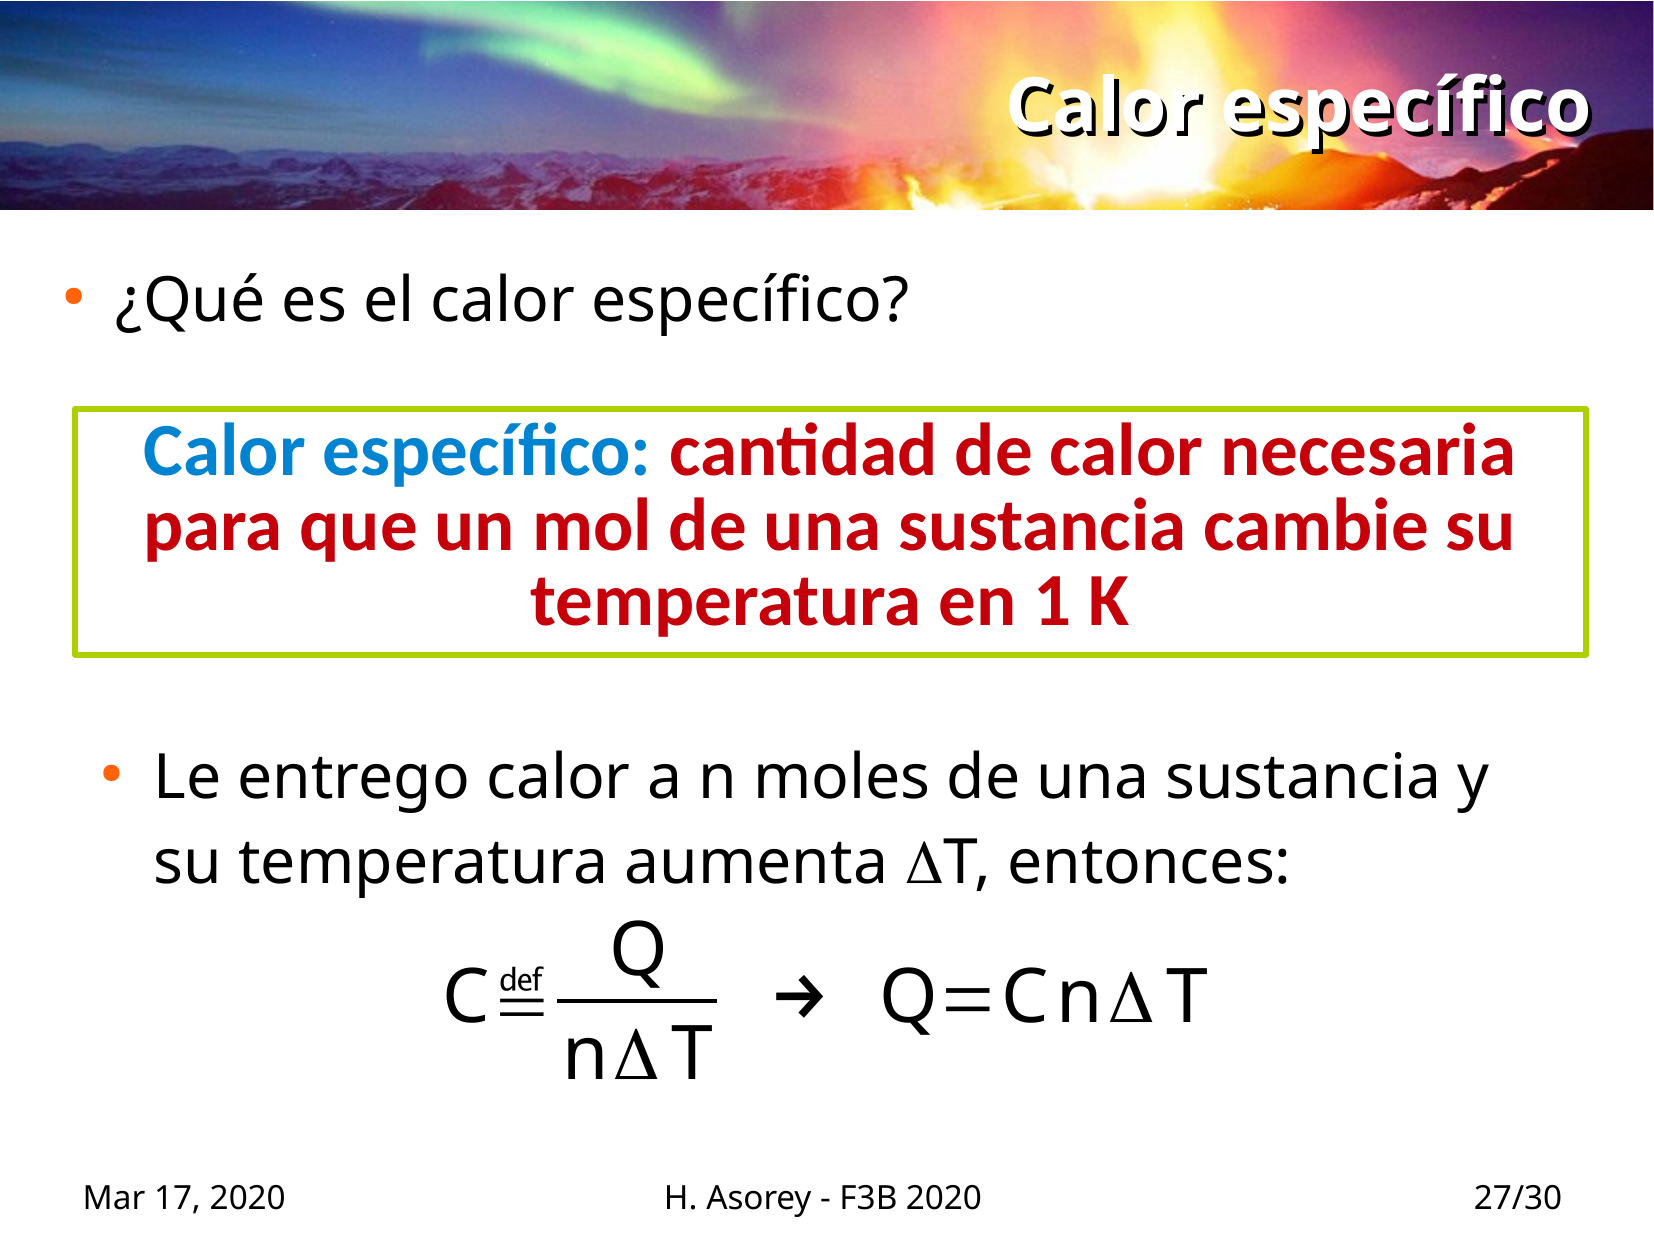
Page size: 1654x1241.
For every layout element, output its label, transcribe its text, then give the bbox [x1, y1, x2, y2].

title Calor específico [45, 15, 1606, 191]
list ¿Qué es el calor específico? [45, 255, 1606, 1156]
picture [0, 1, 1654, 210]
chart [436, 903, 1216, 1098]
list Le entrego calor a n moles de una sustancia y su temperatura aumenta DT, entonces: [82, 732, 1571, 1162]
text_box Calor específico: cantidad de calor necesaria para que un mol de una sustancia cambie su temperatura en 1 K [75, 408, 1586, 655]
